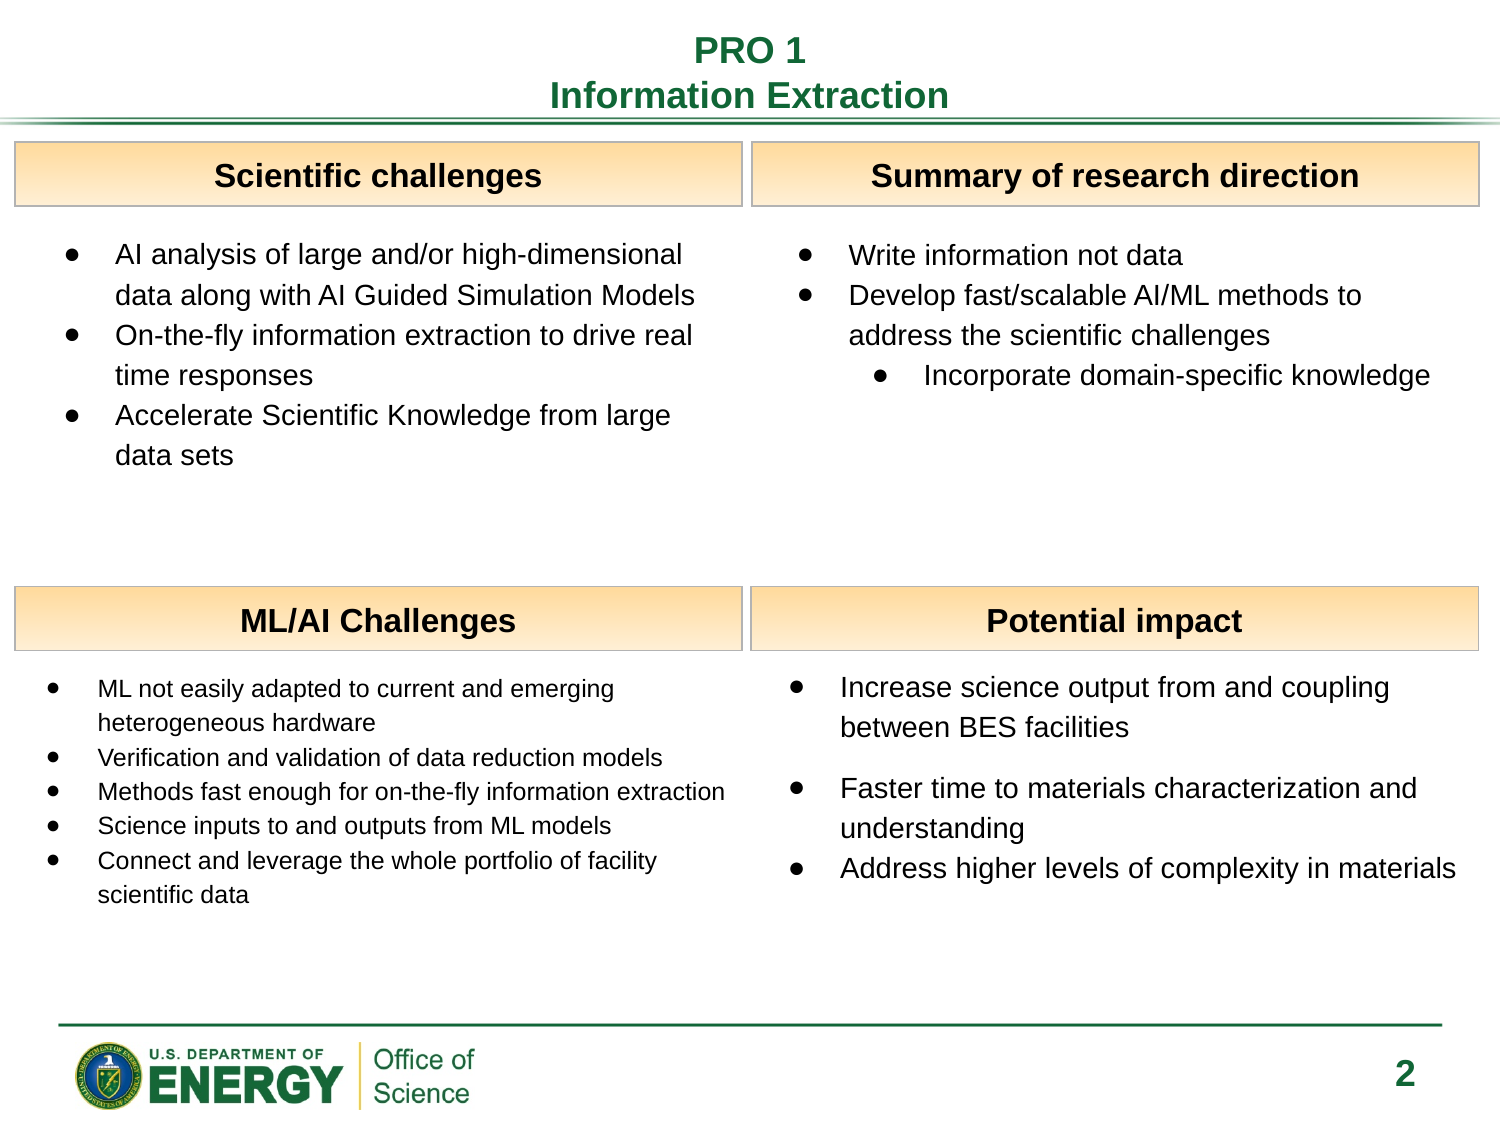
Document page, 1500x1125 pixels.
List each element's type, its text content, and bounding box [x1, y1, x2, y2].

text_box Summary of research direction [751, 143, 1480, 207]
text_box Write information not data Develop fast/scalable AI/ML methods to address the scientific challenges Incorporate domain-specific knowledge [758, 223, 1480, 528]
text_box <number> [1380, 1041, 1443, 1102]
text_box Scientific challenges [14, 143, 743, 207]
text_box ML not easily adapted to current and emerging heterogeneous hardware Verification and validation of data reduction models Methods fast enough for on-the-fly information extraction Science inputs to and outputs from ML models Connect and leverage the whole portfolio of facility scientific data [7, 660, 743, 989]
text_box Potential impact [751, 586, 1479, 651]
text_box Increase science output from and coupling between BES facilities Faster time to materials characterization and understanding Address higher levels of complexity in materials [749, 655, 1485, 938]
text_box ML/AI Challenges [14, 586, 743, 651]
title PRO 1 Information Extraction [0, 0, 1500, 143]
picture [0, 143, 1500, 1125]
text_box AI analysis of large and/or high-dimensional data along with AI Guided Simulation Models On-the-fly information extraction to drive real time responses Accelerate Scientific Knowledge from large data sets [25, 223, 725, 563]
